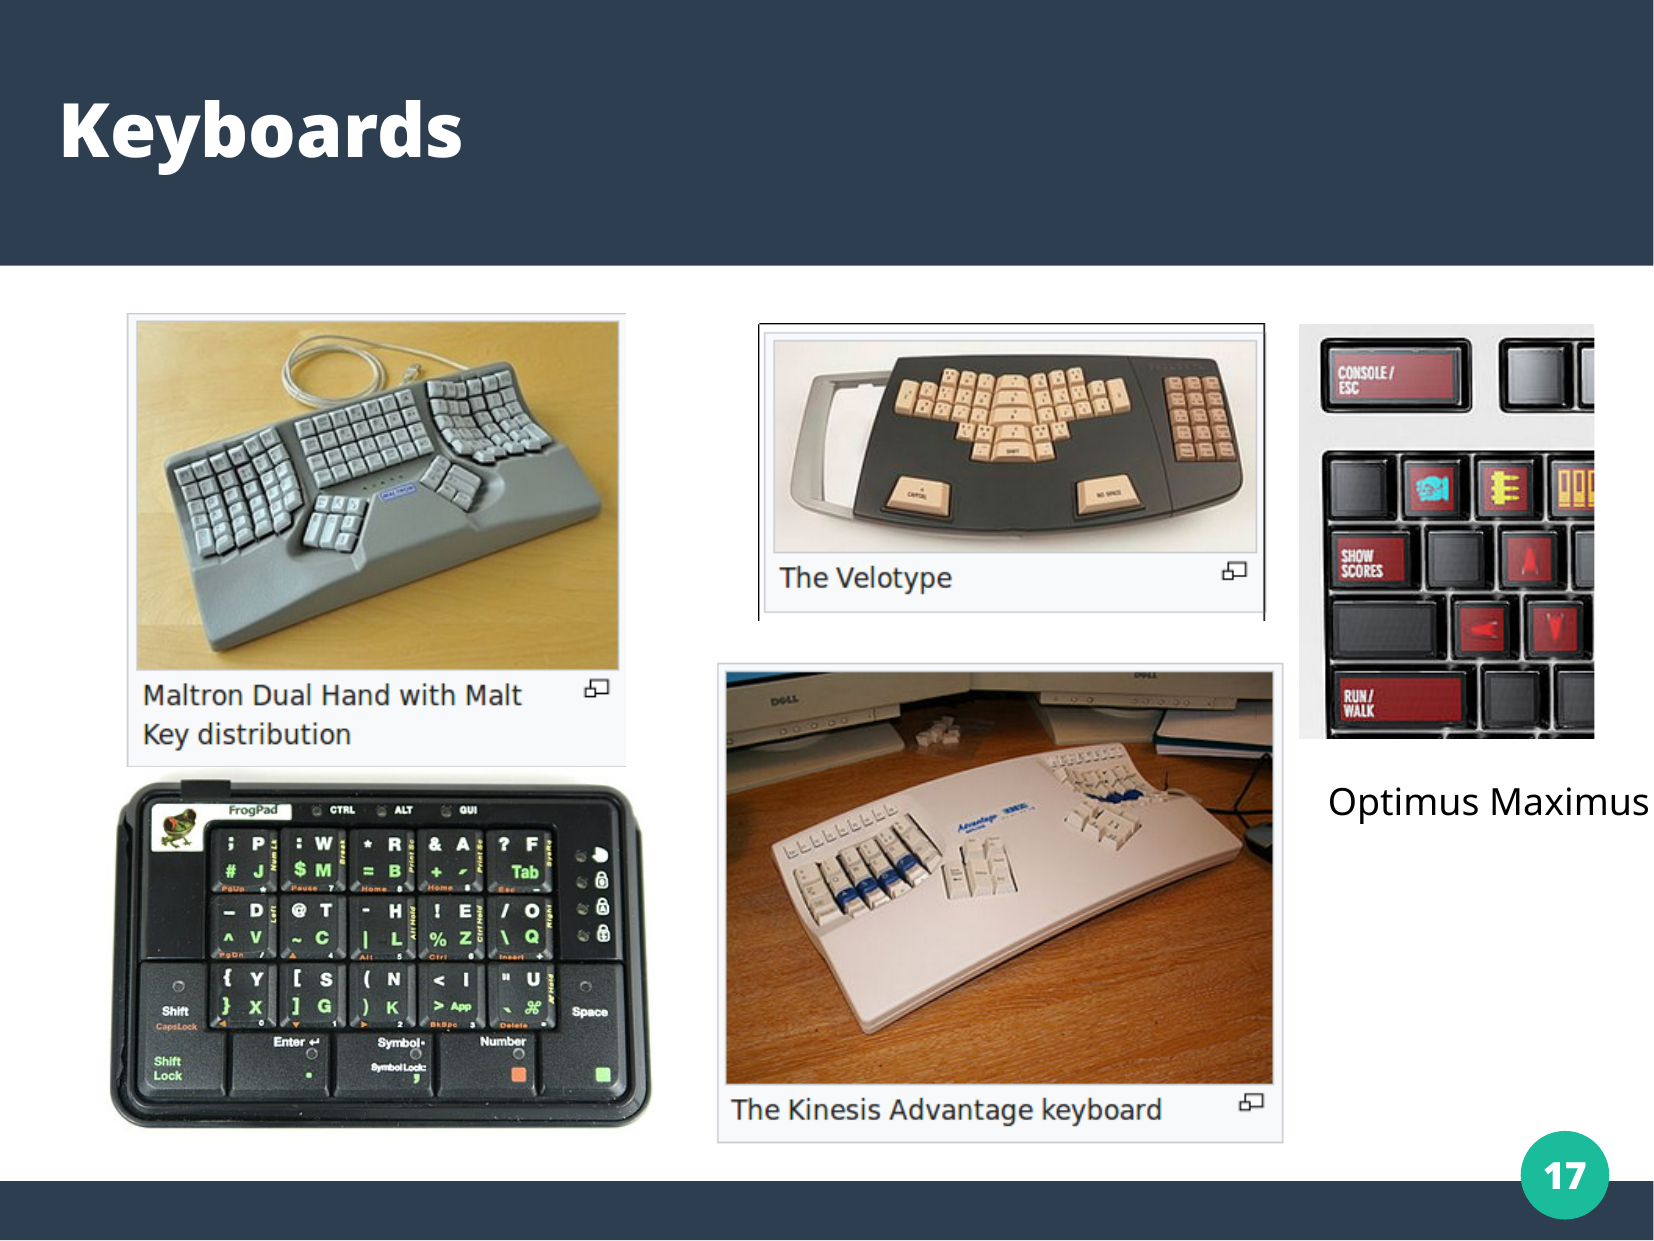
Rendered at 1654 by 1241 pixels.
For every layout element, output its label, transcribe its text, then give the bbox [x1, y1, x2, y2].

text_box Optimus Maximus [1313, 767, 1625, 830]
title Keyboards [59, 49, 1595, 207]
picture [104, 313, 656, 1137]
picture [708, 324, 1595, 1167]
picture [758, 323, 1270, 621]
